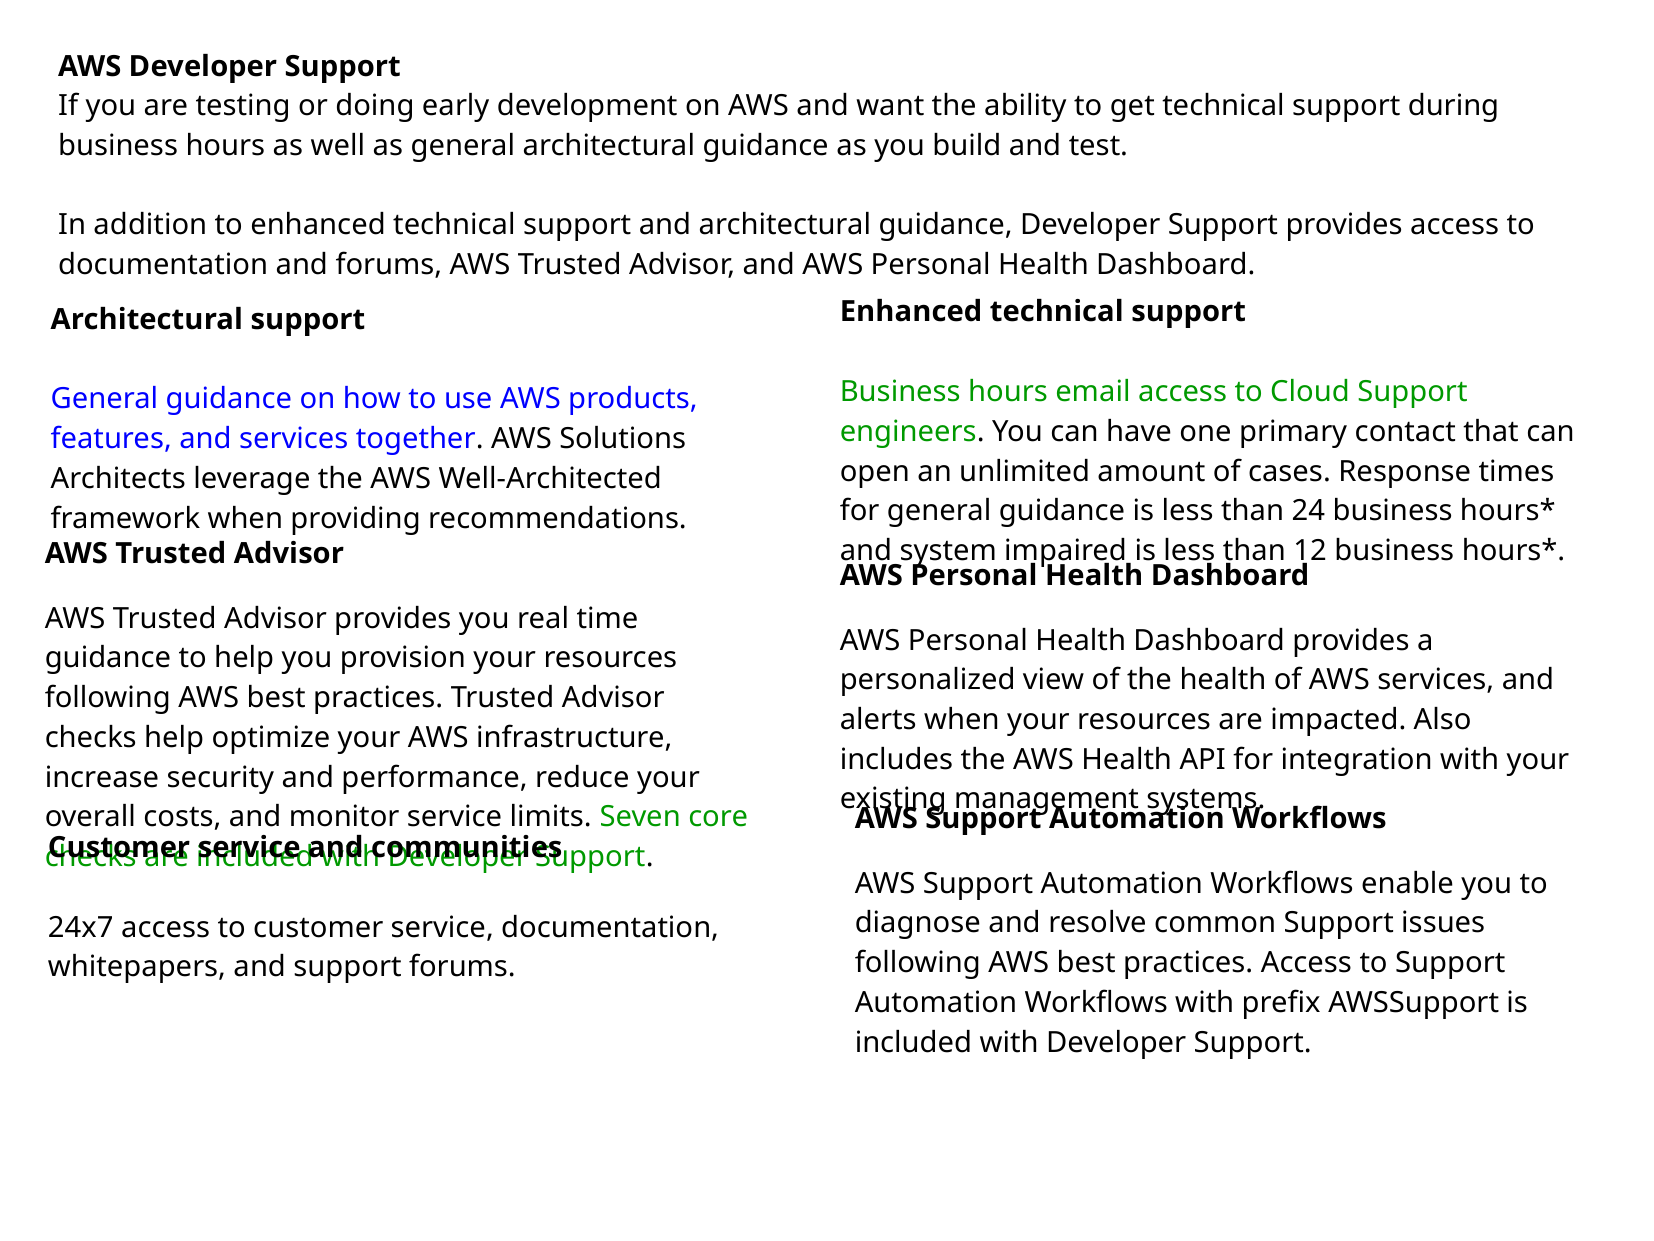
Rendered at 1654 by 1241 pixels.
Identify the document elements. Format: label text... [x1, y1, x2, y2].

text_box AWS Developer Support If you are testing or doing early development on AWS and want the ability to get technical support during business hours as well as general architectural guidance as you build and test. In addition to enhanced technical support and architectural guidance, Developer Support provides access to documentation and forums, AWS Trusted Advisor, and AWS Personal Health Dashboard. [43, 37, 1574, 291]
text_box AWS Trusted Advisor AWS Trusted Advisor provides you real time guidance to help you provision your resources following AWS best practices. Trusted Advisor checks help optimize your AWS infrastructure, increase security and performance, reduce your overall costs, and monitor service limits. Seven core checks are included with Developer Support. [30, 525, 766, 796]
text_box Customer service and communities 24x7 access to customer service, documentation, whitepapers, and support forums. [33, 819, 739, 965]
text_box Architectural support General guidance on how to use AWS products, features, and services together. AWS Solutions Architects leverage the AWS Well-Architected framework when providing recommendations. [35, 290, 781, 485]
text_box AWS Support Automation Workflows AWS Support Automation Workflows enable you to diagnose and resolve common Support issues following AWS best practices. Access to Support Automation Workflows with prefix AWSSupport is included with Developer Support. [840, 789, 1576, 1024]
text_box AWS Personal Health Dashboard AWS Personal Health Dashboard provides a personalized view of the health of AWS services, and alerts when your resources are impacted. Also includes the AWS Health API for integration with your existing management systems. [825, 546, 1591, 766]
text_box Enhanced technical support Business hours email access to Cloud Support engineers. You can have one primary contact that can open an unlimited amount of cases. Response times for general guidance is less than 24 business hours* and system impaired is less than 12 business hours*. [825, 283, 1606, 507]
